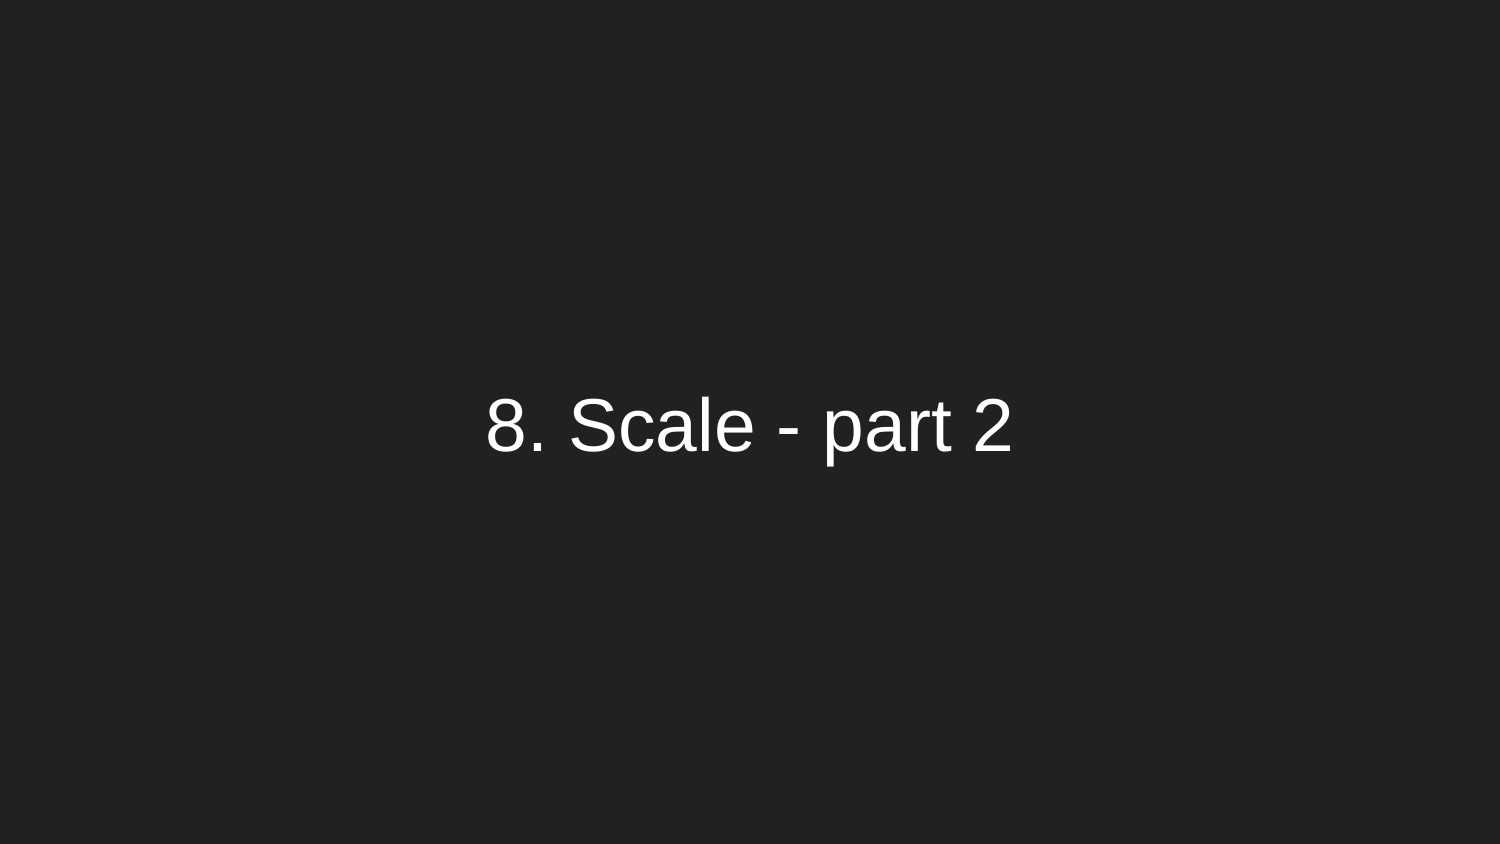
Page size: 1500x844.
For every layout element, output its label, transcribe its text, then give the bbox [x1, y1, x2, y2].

title 8. Scale - part 2 [51, 352, 1449, 491]
